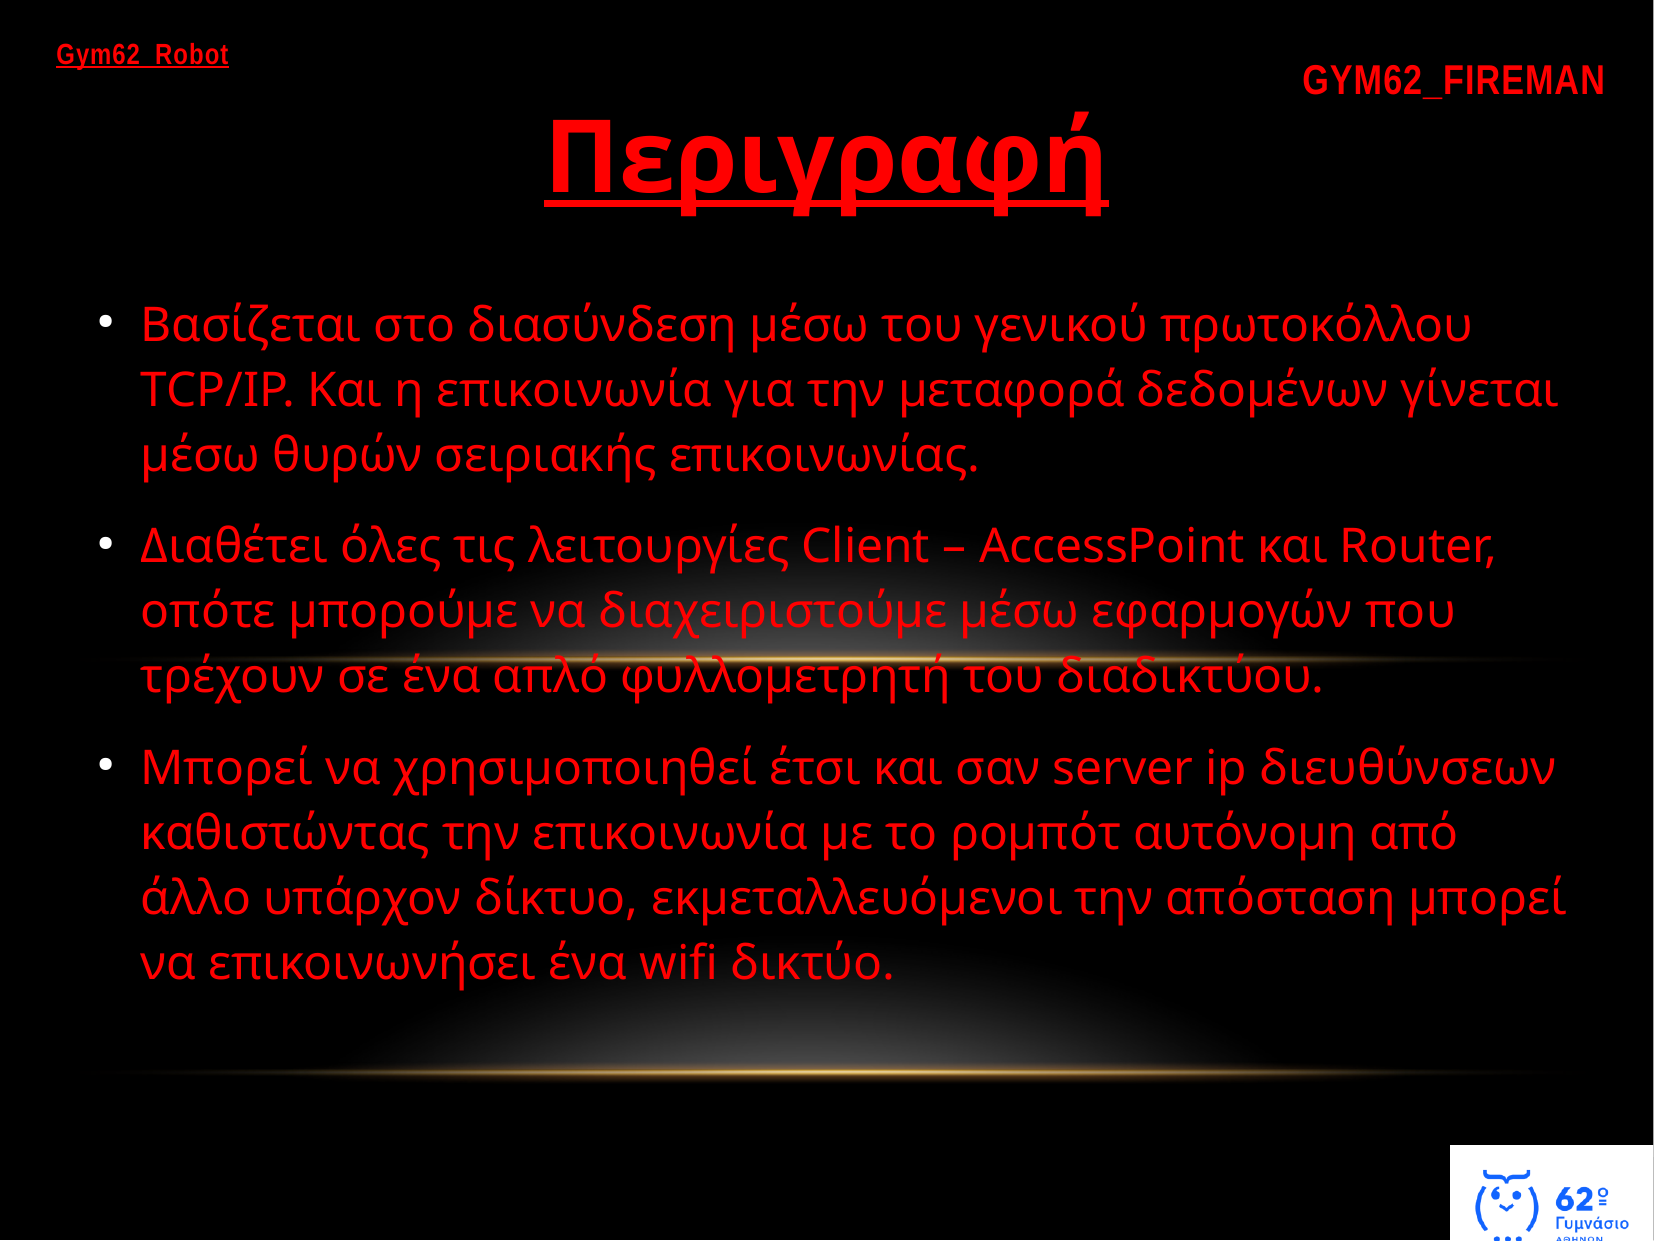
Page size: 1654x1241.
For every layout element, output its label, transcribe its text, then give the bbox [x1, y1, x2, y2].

title Περιγραφή [110, 49, 1544, 257]
picture [0, 0, 1654, 1241]
text_box Gym62_FireMan [1260, 20, 1647, 111]
list Βασίζεται στο διασύνδεση μέσω του γενικού πρωτοκόλλου TCP/IP. Και η επικοινωνία για την μεταφορά δεδομένων γίνεται μέσω θυρών σειριακής επικοινωνίας. Διαθέτει όλες τις λειτουργίες Client – AccessPoint και Router, οπότε μπορούμε να διαχειριστούμε μέσω εφαρμογών που τρέχουν σε ένα απλό φυλλομετρητή του διαδικτύου. Μπορεί να χρησιμοποιηθεί έτσι και σαν server ip διευθύνσεων καθιστώντας την επικοινωνία με το ρομπότ αυτόνομη από άλλο υπάρχον δίκτυο, εκμεταλλευόμενοι την απόσταση μπορεί να επικοινωνήσει ένα wifi δικτύο. [82, 290, 1571, 1010]
text_box Gym62_Robot [30, 30, 256, 112]
